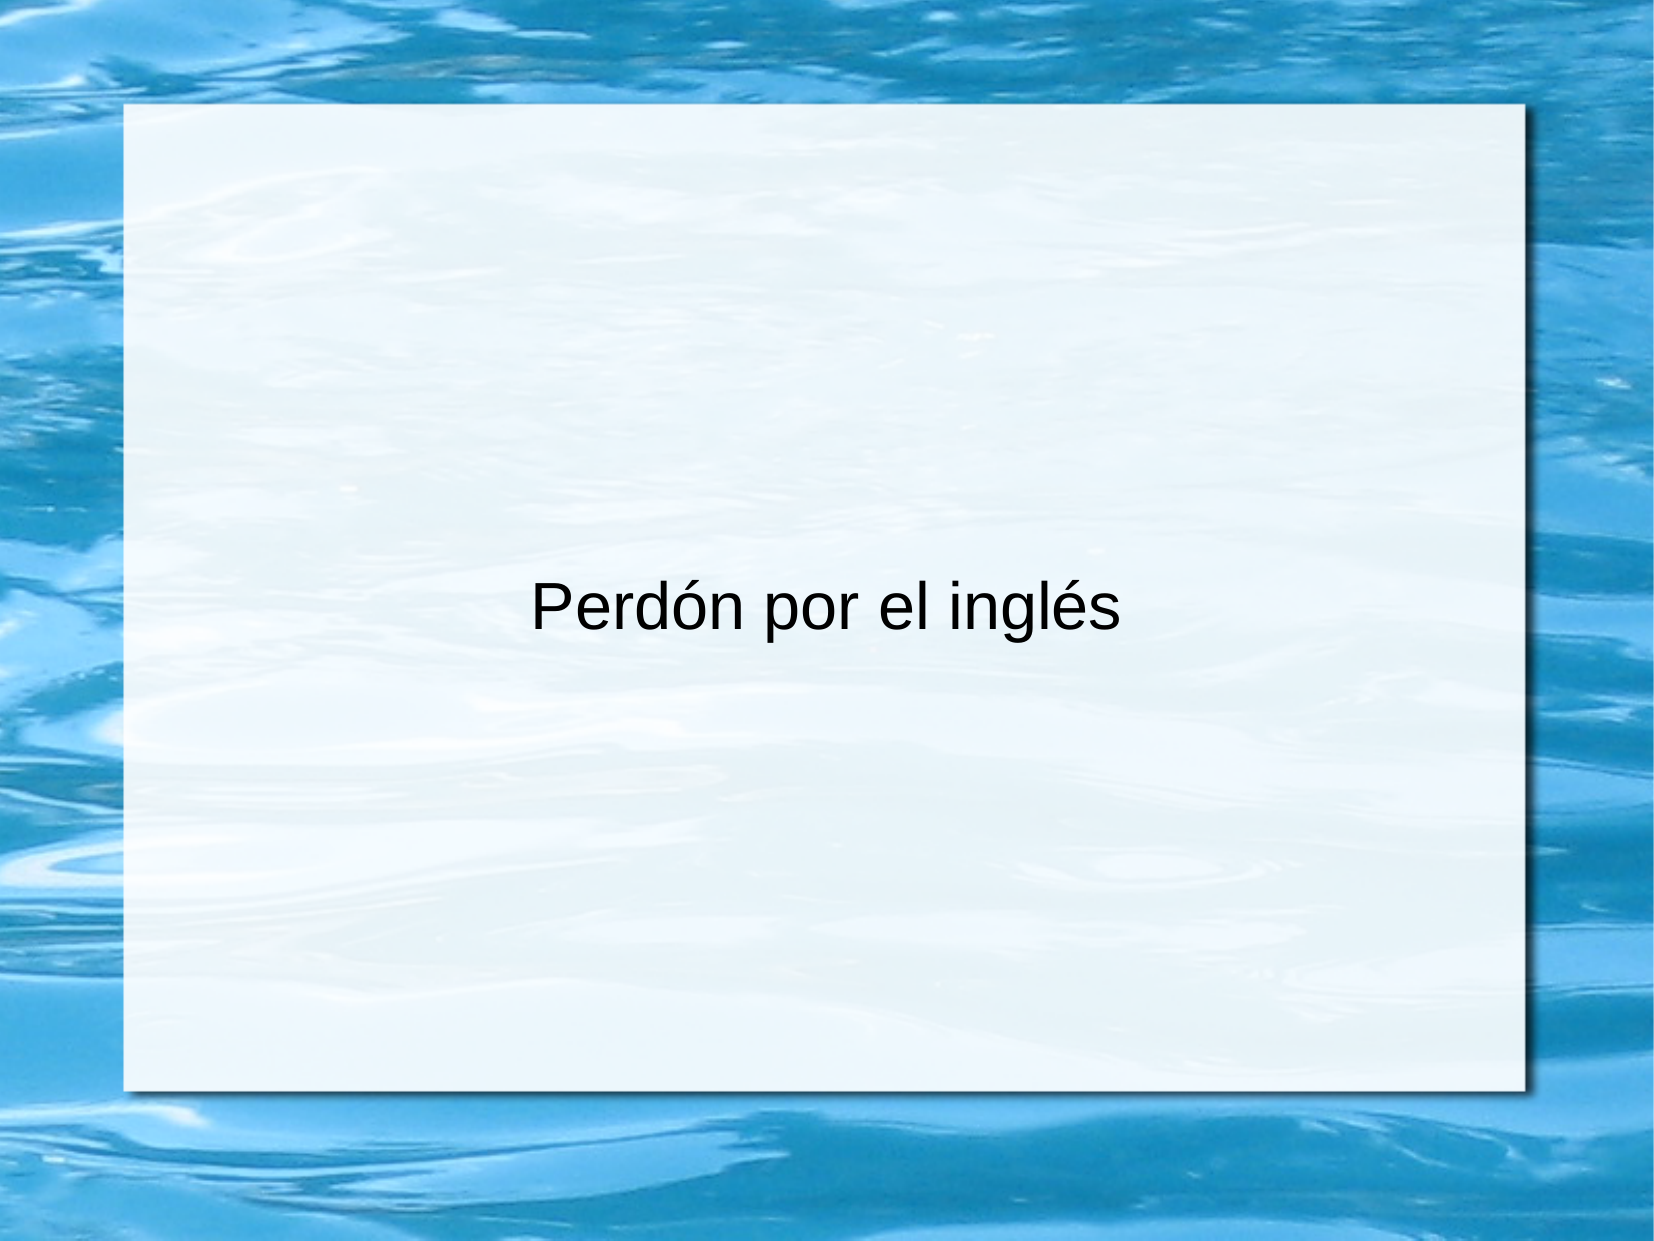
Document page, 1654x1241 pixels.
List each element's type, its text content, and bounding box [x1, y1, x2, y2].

subtitle Perdón por el inglés [147, 125, 1506, 1088]
picture [0, 0, 1654, 1241]
